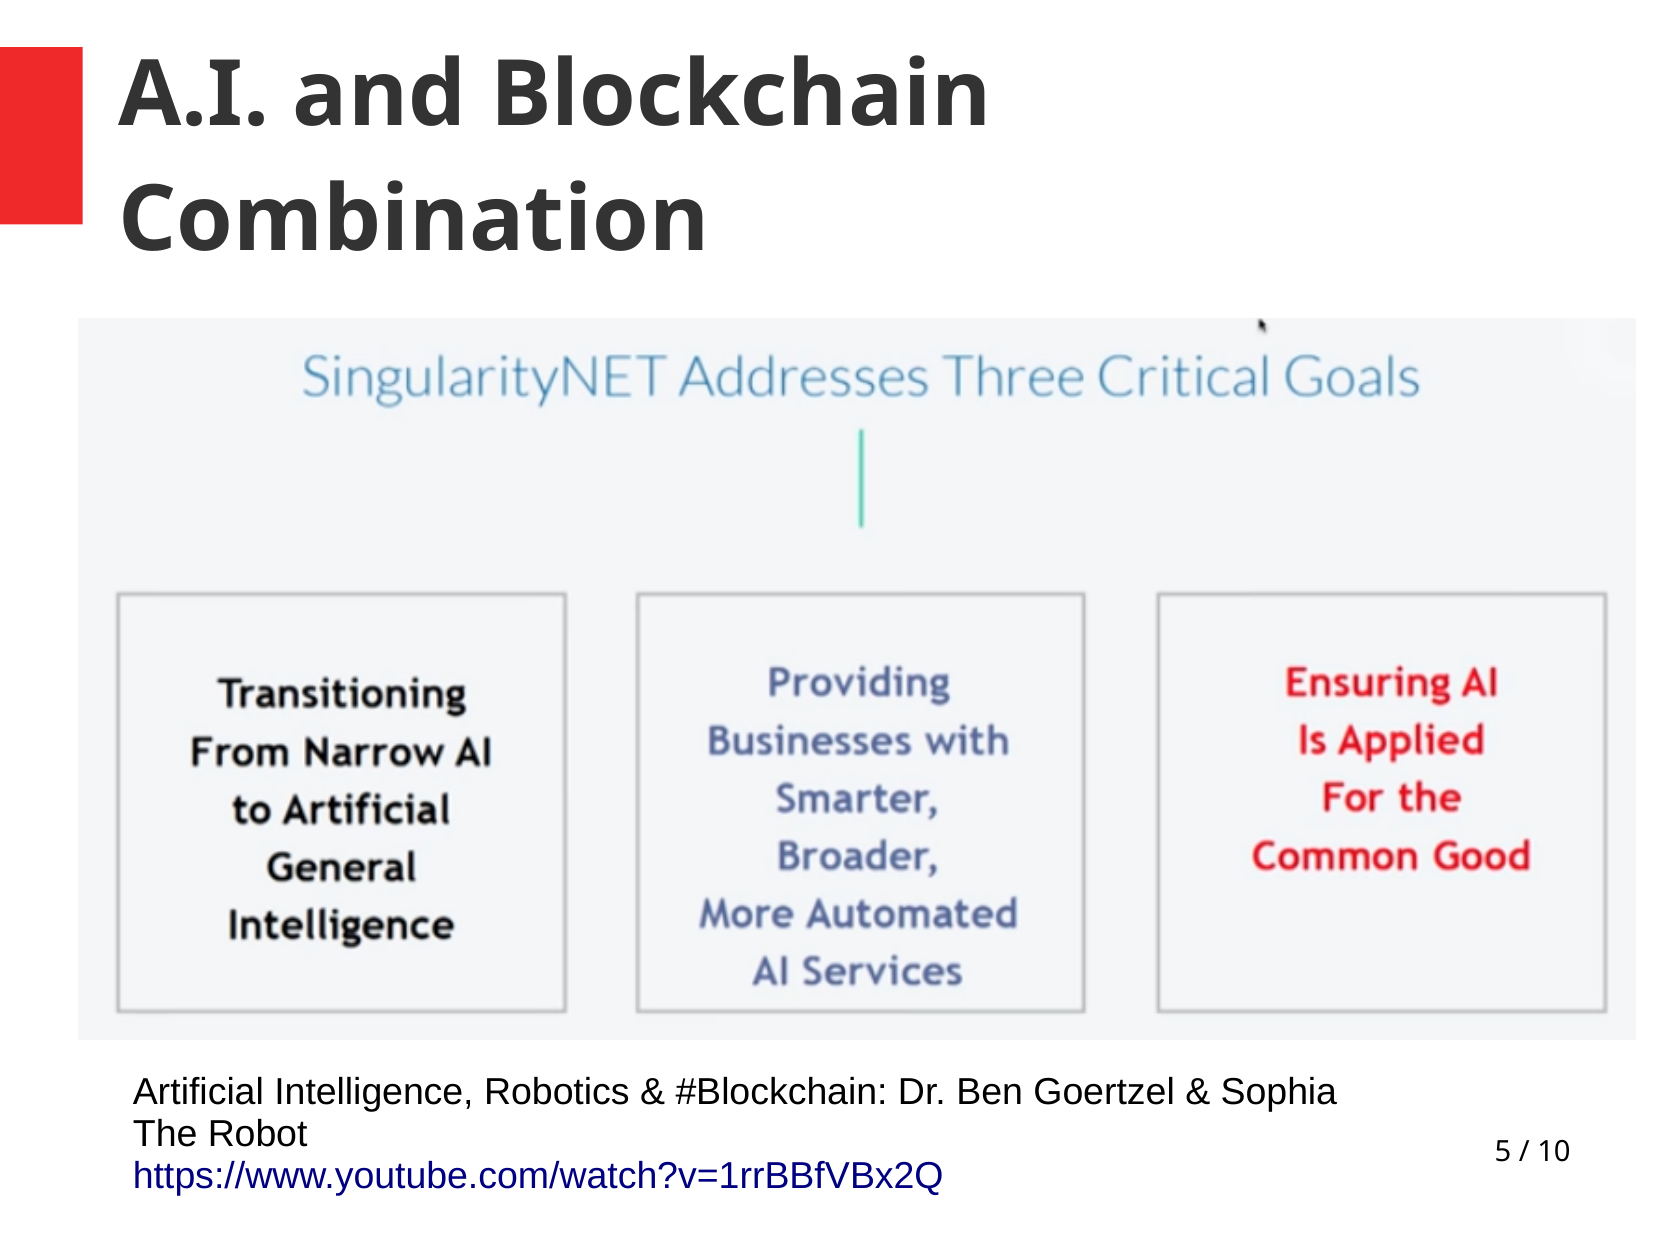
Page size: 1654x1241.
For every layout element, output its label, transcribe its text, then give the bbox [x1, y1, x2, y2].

title A.I. and Blockchain Combination [118, 27, 1571, 278]
picture [78, 318, 1636, 1040]
text_box Artificial Intelligence, Robotics & #Blockchain: Dr. Ben Goertzel & Sophia The Robot https://www.youtube.com/watch?v=1rrBBfVBx2Q [118, 1062, 1359, 1241]
